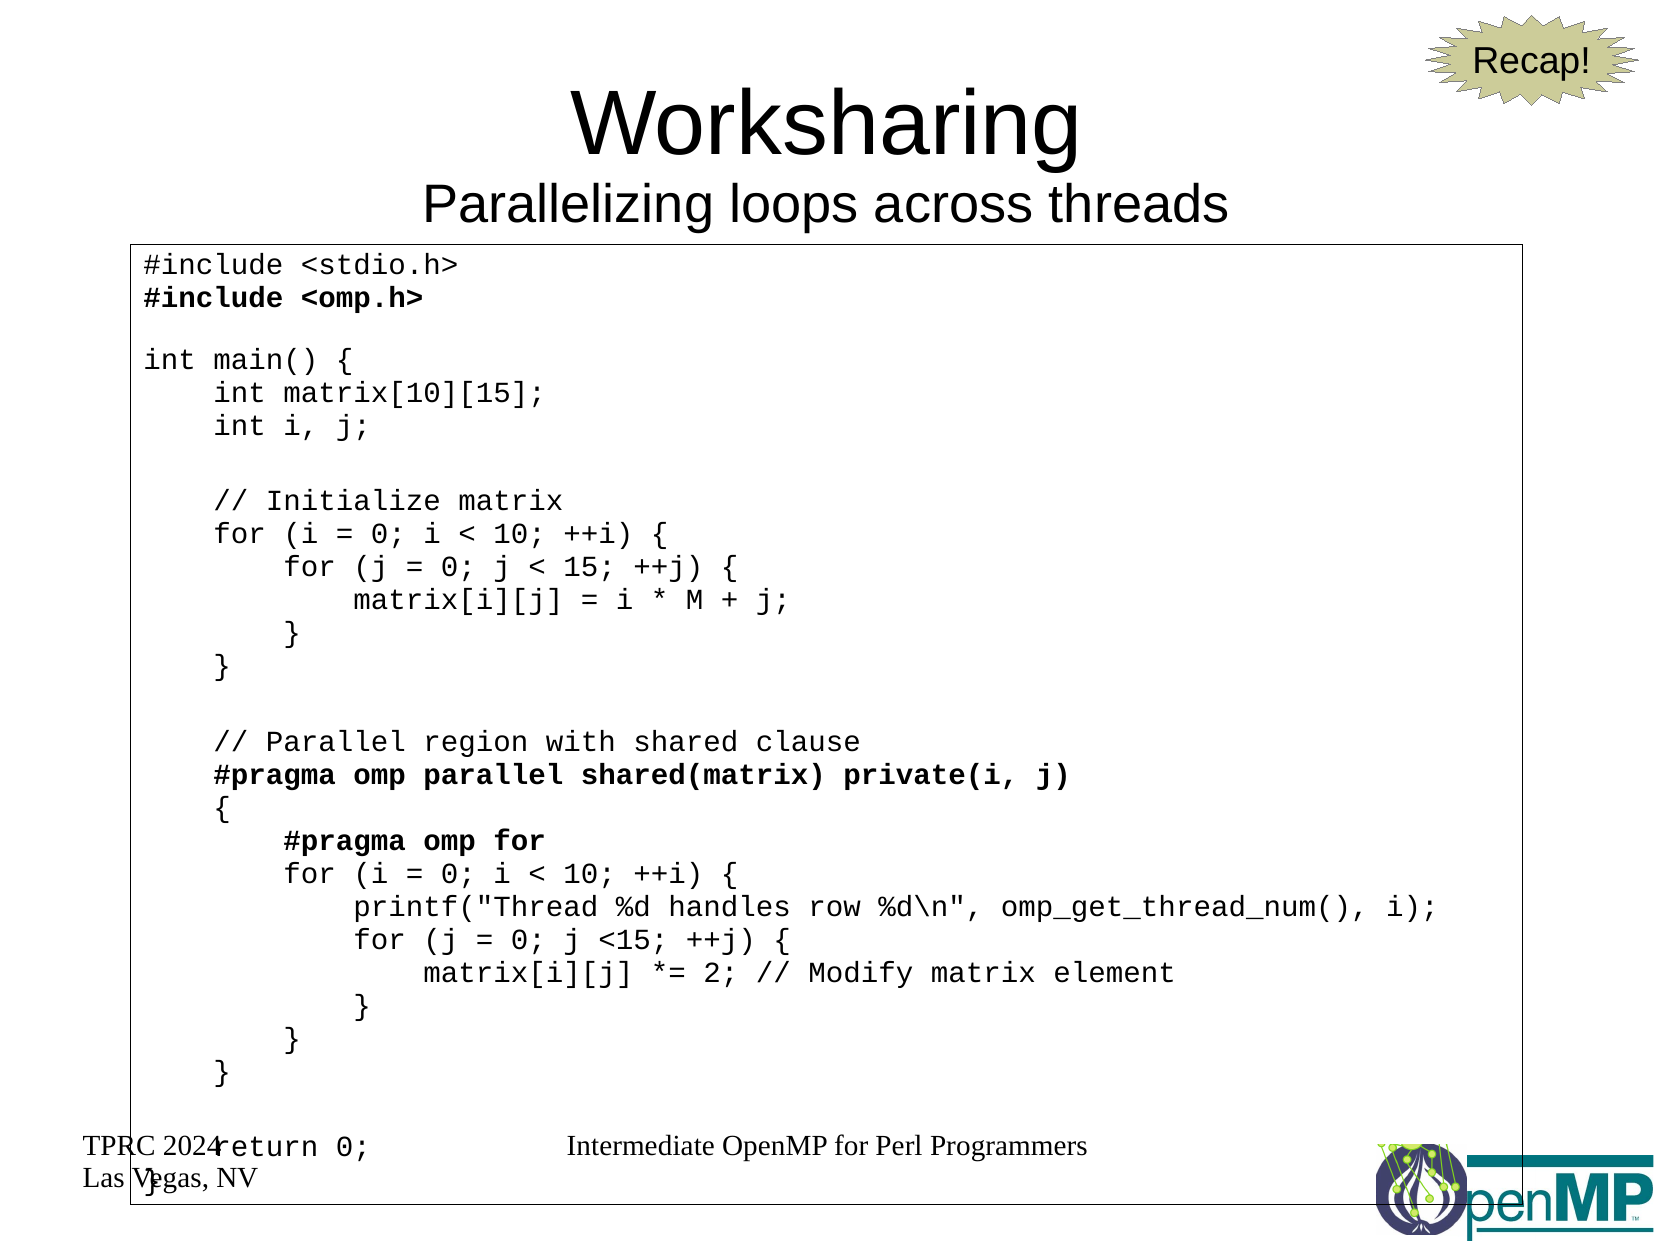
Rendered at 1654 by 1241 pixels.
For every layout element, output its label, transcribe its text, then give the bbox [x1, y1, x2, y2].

picture [1376, 1155, 1654, 1241]
text_box Recap! [1425, 15, 1639, 106]
text_box #include <stdio.h> #include <omp.h> int main() { int matrix[10][15]; int i, j; // Initialize matrix for (i = 0; i < 10; ++i) { for (j = 0; j < 15; ++j) { matrix[i][j] = i * M + j; } } // Parallel region with shared clause #pragma omp parallel shared(matrix) private(i, j) { #pragma omp for for (i = 0; i < 10; ++i) { printf("Thread %d handles row %d\n", omp_get_thread_num(), i); for (j = 0; j <15; ++j) { matrix[i][j] *= 2; // Modify matrix element } } } return 0; } [130, 244, 1523, 1098]
title Worksharing Parallelizing loops across threads [82, 49, 1571, 257]
picture [1376, 1144, 1522, 1204]
